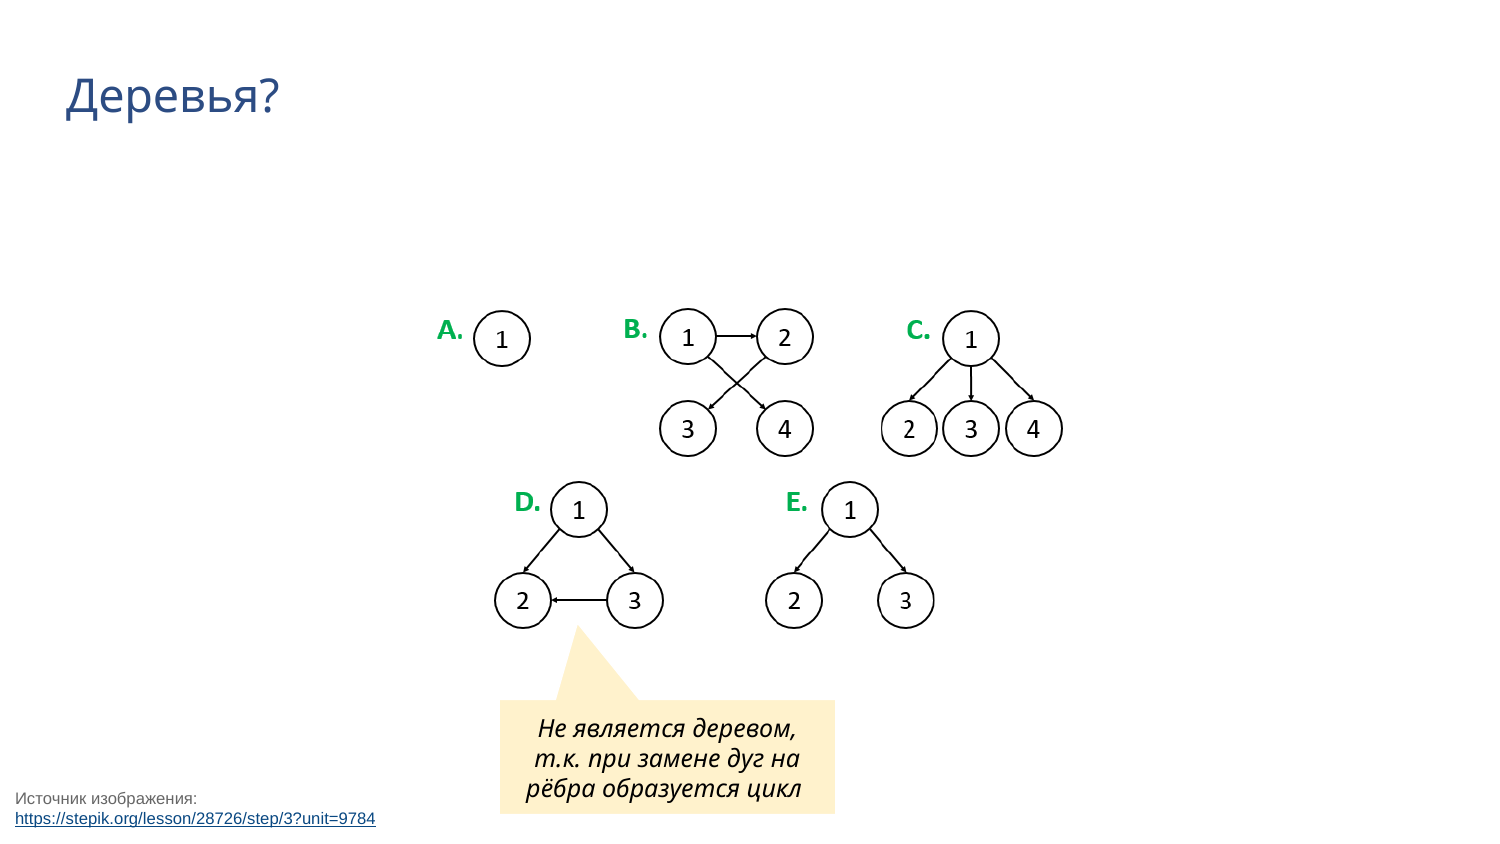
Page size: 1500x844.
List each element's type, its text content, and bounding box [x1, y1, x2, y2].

title Деревья? [51, 48, 1449, 142]
text_box Не является деревом, т.к. при замене дуг на рёбра образуется цикл [499, 622, 836, 815]
picture [434, 305, 1066, 634]
text_box Источник изображения: https://stepik.org/lesson/28726/step/3?unit=9784 [0, 772, 493, 843]
